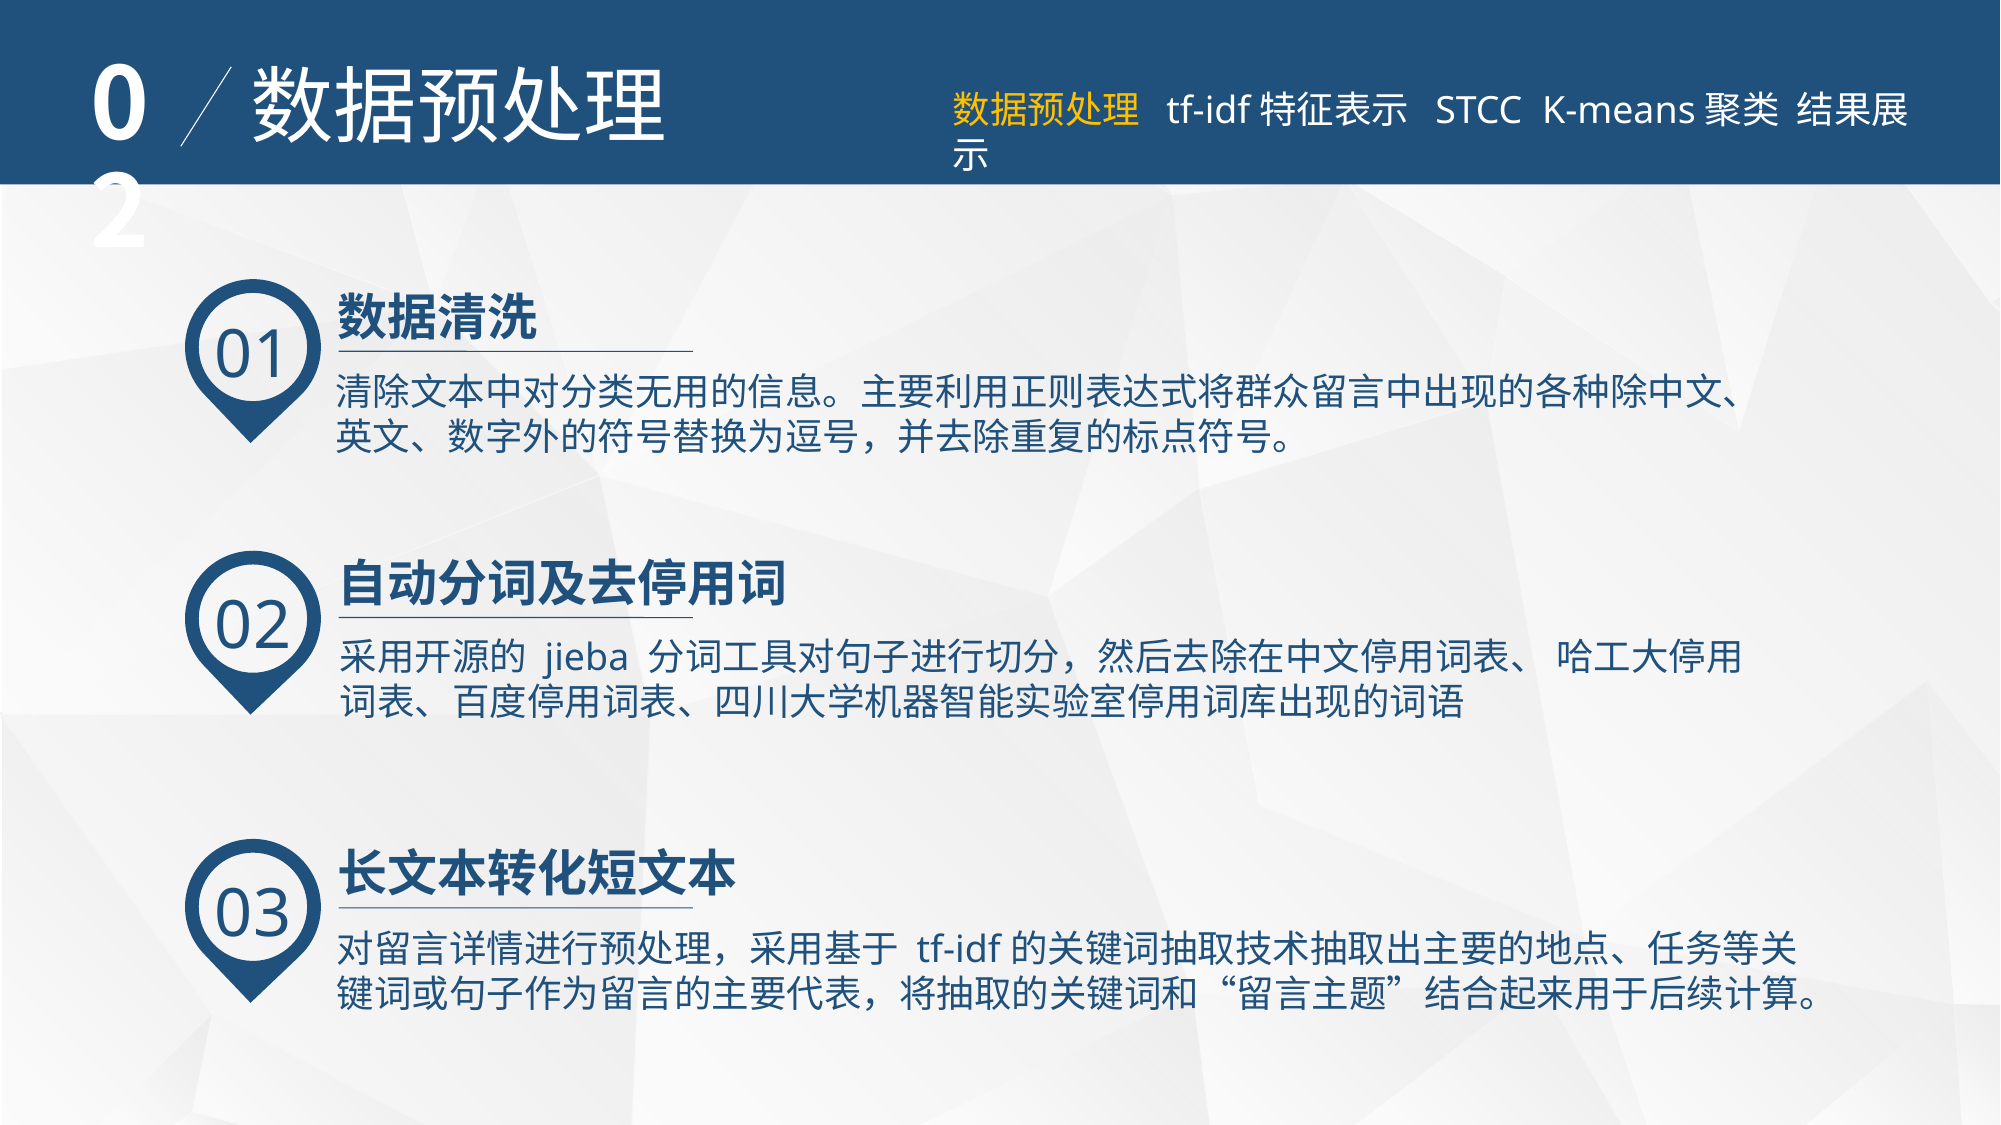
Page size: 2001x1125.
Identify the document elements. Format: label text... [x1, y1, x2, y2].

text_box 数据清洗 [322, 277, 710, 353]
text_box 采用开源的 jieba 分词工具对句子进行切分，然后去除在中文停用词表、 哈工大停用词表、百度停用词表、四川大学机器智能实验室停用词库出现的词语 [324, 625, 1780, 731]
list 02 [75, 45, 218, 212]
text_box 长文本转化短文本 [322, 834, 776, 909]
list 数据预处理 [235, 57, 989, 139]
text_box 清除文本中对分类无用的信息。主要利用正则表达式将群众留言中出现的各种除中文、英文、数字外的符号替换为逗号，并去除重复的标点符号。 [320, 361, 1780, 466]
text_box 对留言详情进行预处理，采用基于 tf-idf的关键词抽取技术抽取出主要的地点、任务等关键词或句子作为留言的主要代表，将抽取的关键词和“留言主题”结合起来用于后续计算。 [321, 917, 1818, 1023]
picture [0, 0, 2001, 1125]
text_box 自动分词及去停用词 [322, 543, 828, 619]
text_box 03 [185, 838, 321, 1003]
text_box 数据预处理 tf-idf特征表示 STCC K-means聚类 结果展示 [937, 78, 1961, 184]
text_box 01 [185, 279, 321, 444]
text_box 02 [185, 550, 321, 715]
